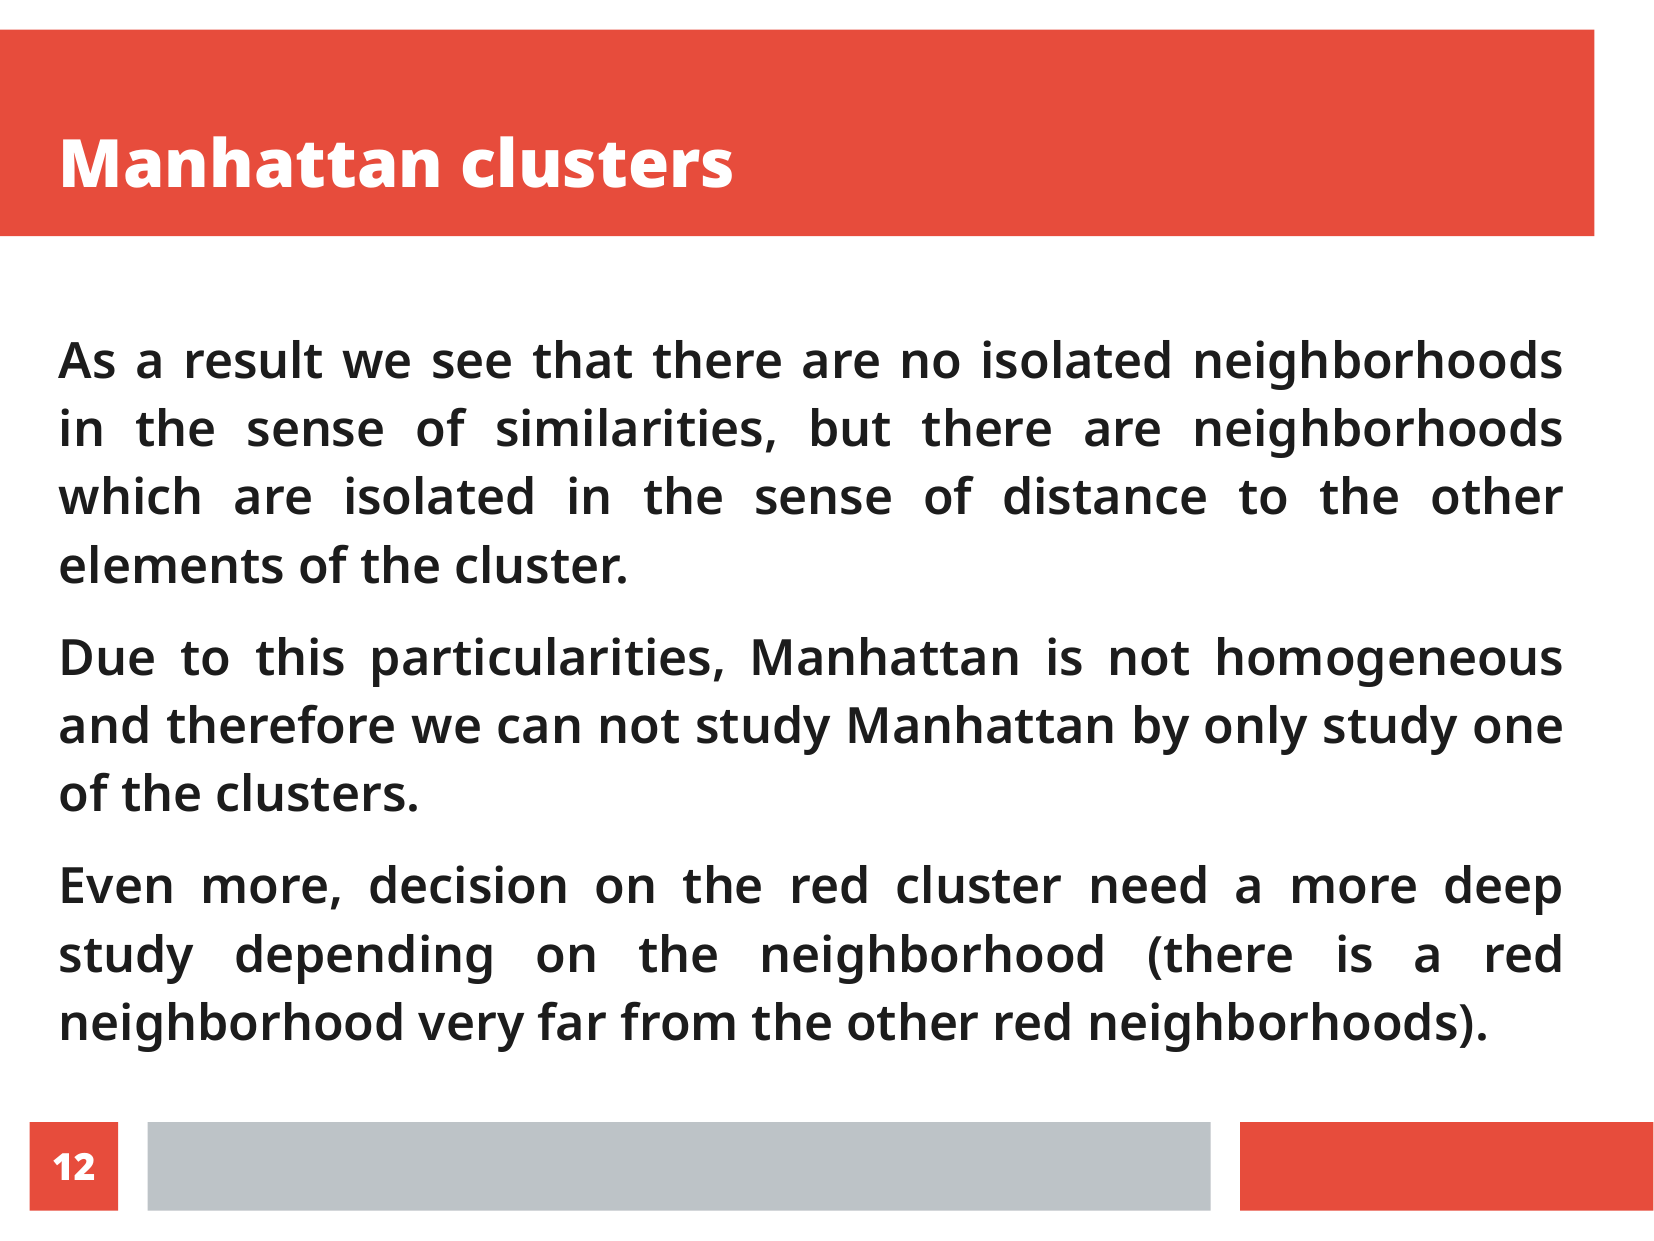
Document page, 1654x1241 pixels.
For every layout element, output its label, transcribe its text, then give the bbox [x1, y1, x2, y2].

list As a result we see that there are no isolated neighborhoods in the sense of similarities, but there are neighborhoods which are isolated in the sense of distance to the other elements of the cluster. Due to this particularities, Manhattan is not homogeneous and therefore we can not study Manhattan by only study one of the clusters. Even more, decision on the red cluster need a more deep study depending on the neighborhood (there is a red neighborhood very far from the other red neighborhoods). [59, 324, 1565, 1093]
title Manhattan clusters [59, 59, 1595, 207]
